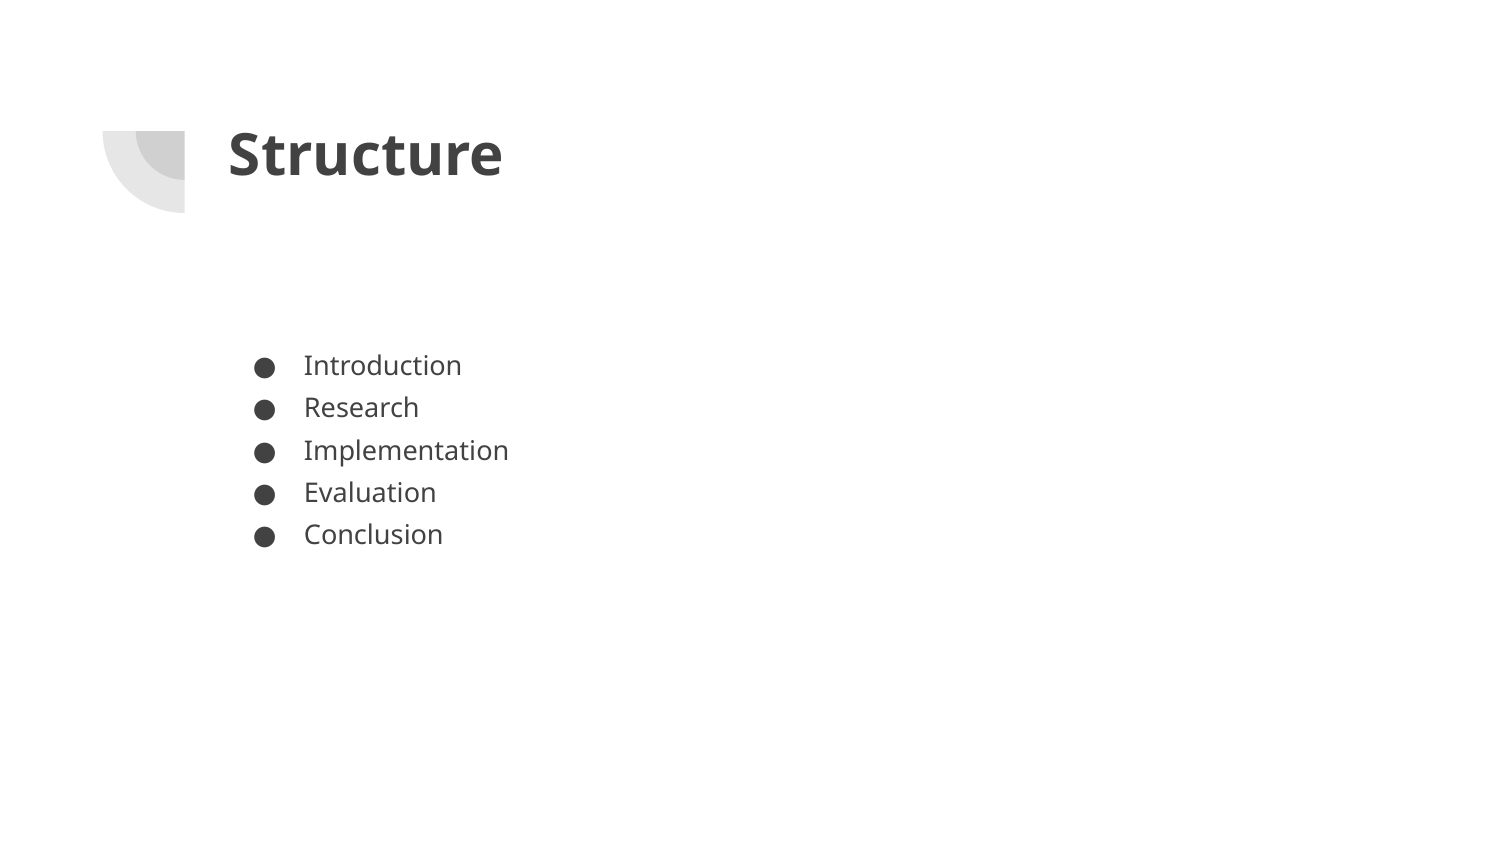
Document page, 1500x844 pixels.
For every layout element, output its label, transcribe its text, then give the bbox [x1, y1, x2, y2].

title Structure [213, 98, 1368, 263]
list Introduction Research Implementation Evaluation Conclusion [213, 326, 1368, 744]
